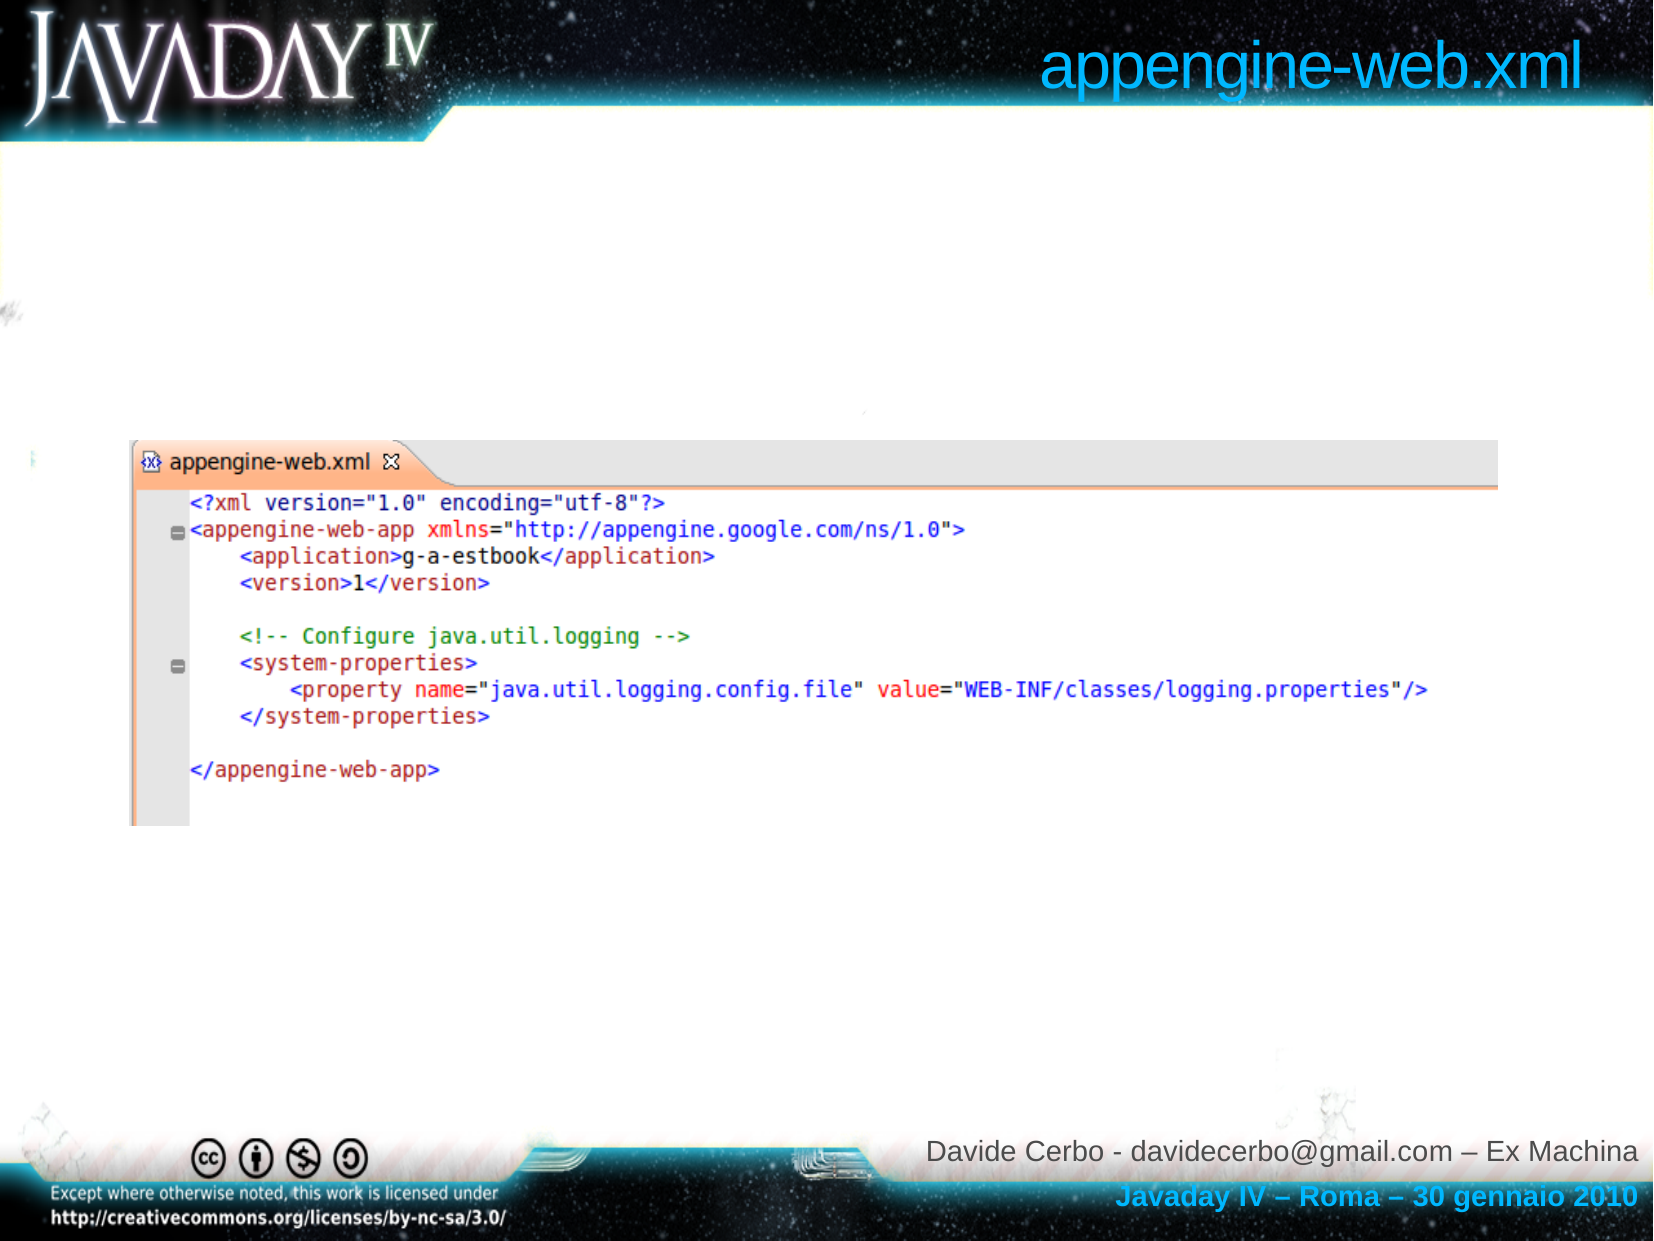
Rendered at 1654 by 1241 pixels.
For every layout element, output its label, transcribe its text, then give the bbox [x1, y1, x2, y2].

title appengine-web.xml [108, 14, 1585, 117]
picture [0, 0, 1653, 1241]
